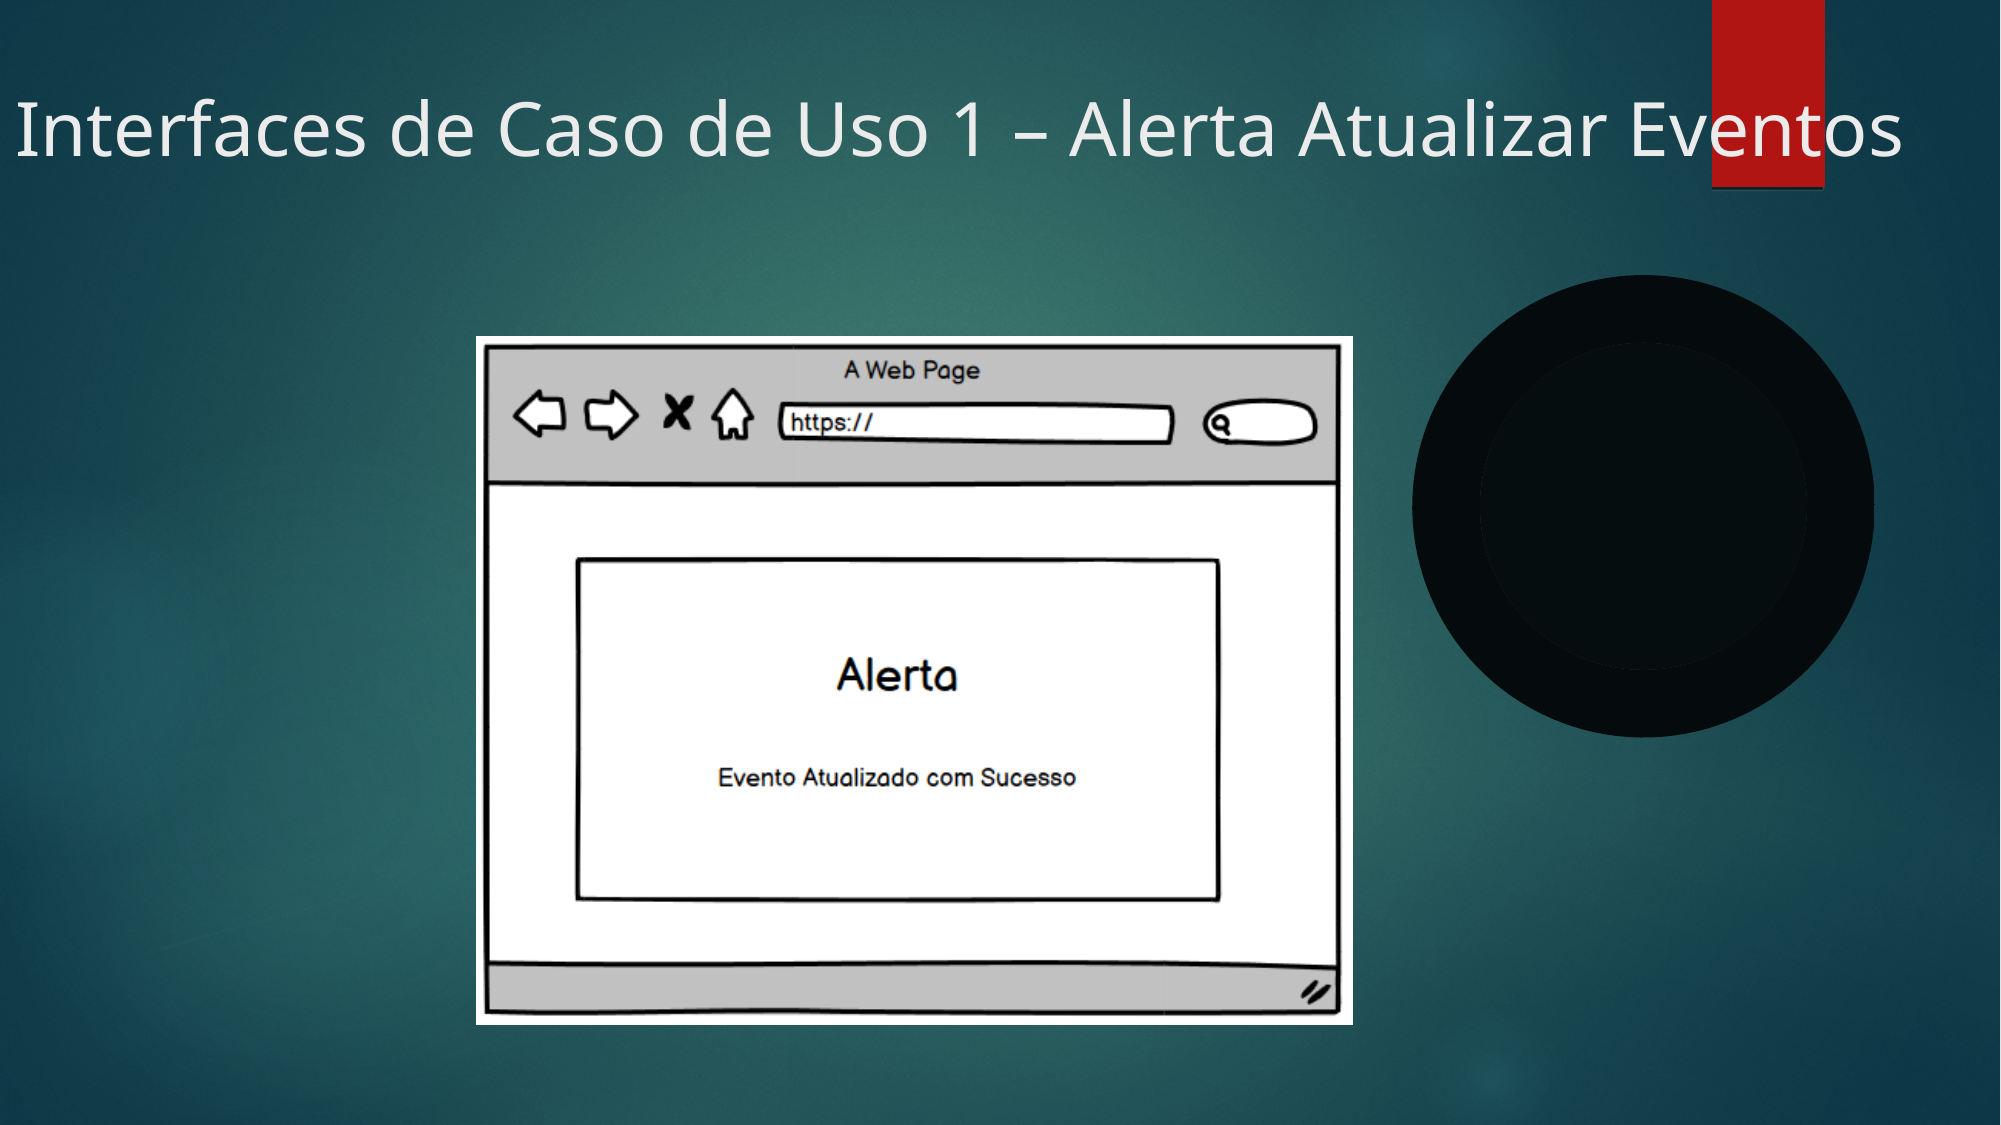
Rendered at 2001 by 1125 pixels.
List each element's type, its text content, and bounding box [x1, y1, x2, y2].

title Interfaces de Caso de Uso 1 – Alerta Atualizar Eventos [0, 74, 2000, 305]
picture [476, 336, 1353, 1026]
